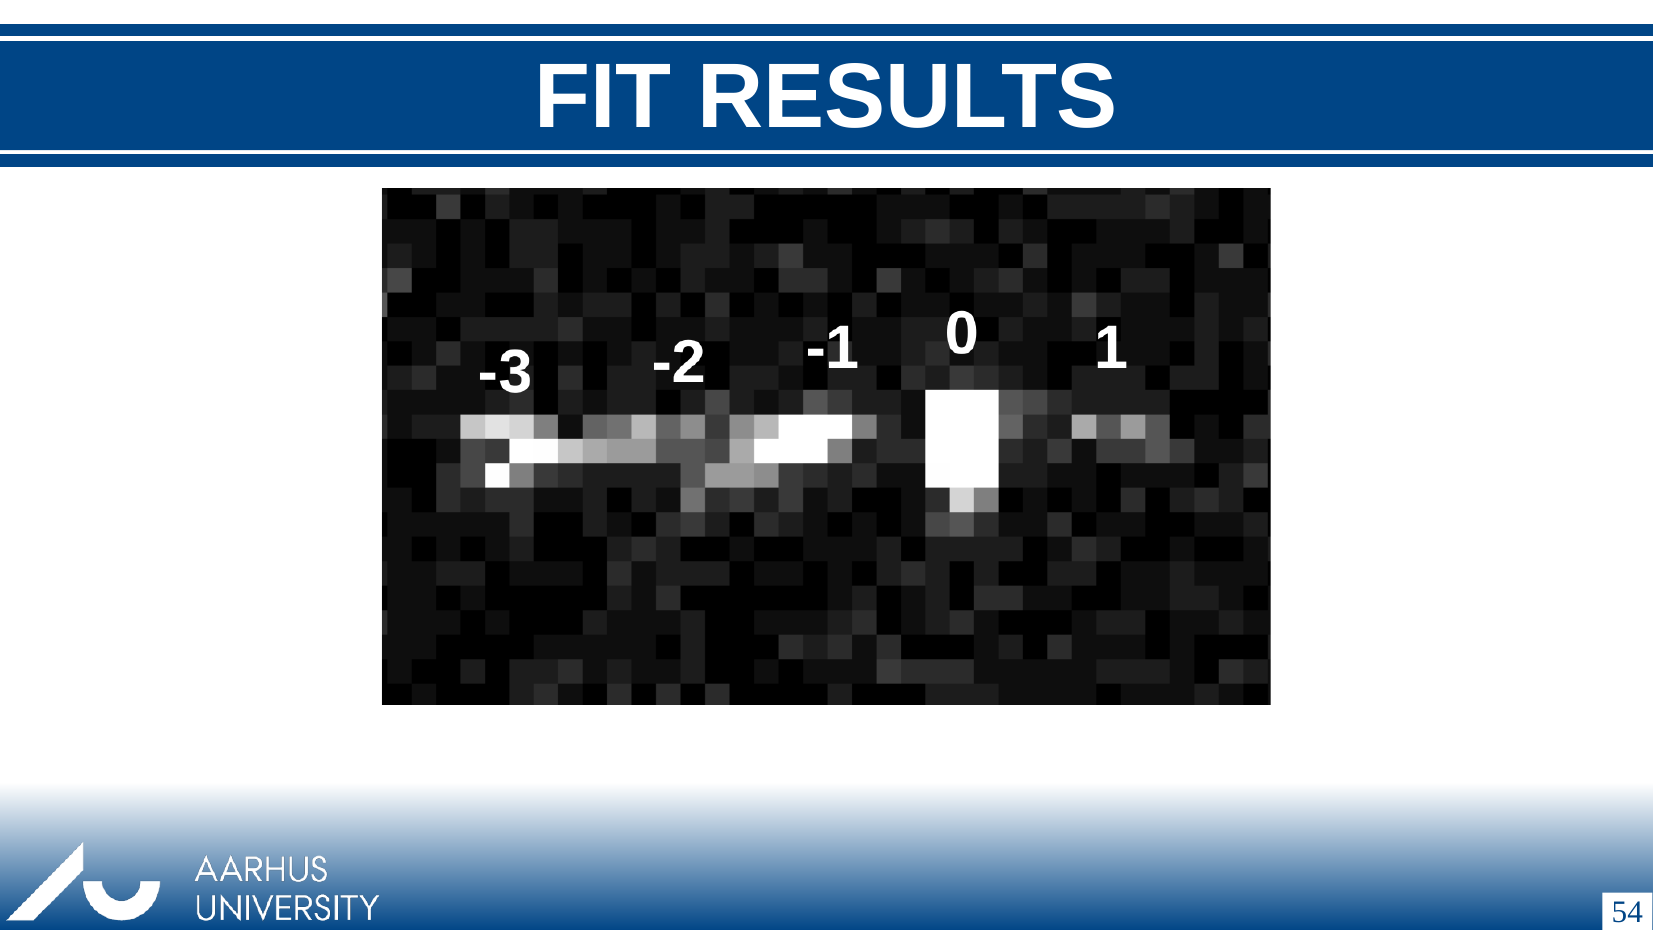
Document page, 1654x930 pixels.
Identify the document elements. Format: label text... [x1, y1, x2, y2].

title FIT RESULTS [0, 41, 1653, 151]
picture [380, 188, 1273, 706]
picture [5, 841, 414, 928]
